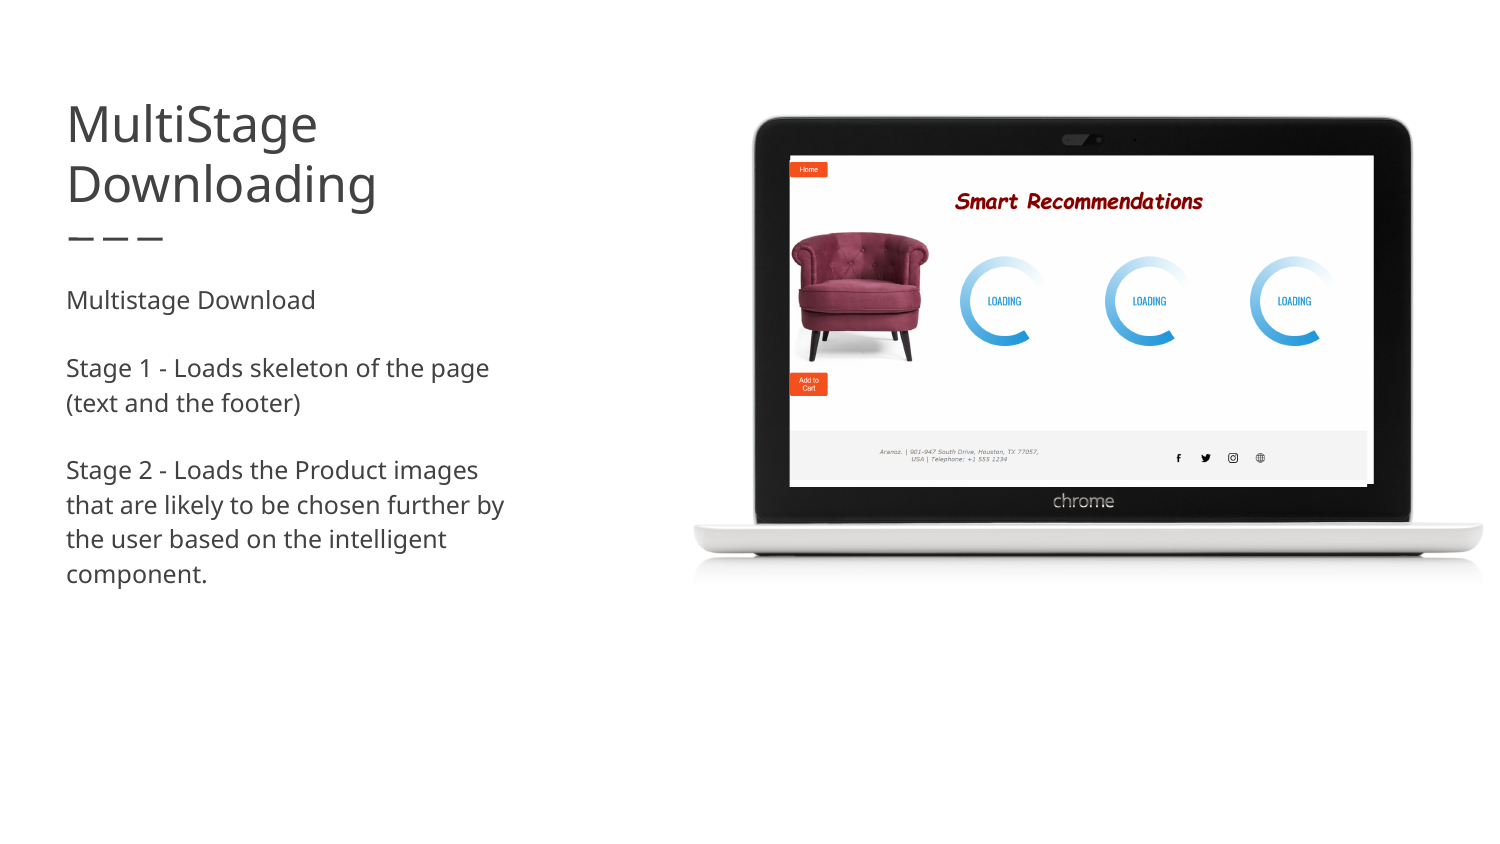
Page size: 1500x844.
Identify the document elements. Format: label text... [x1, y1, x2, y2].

picture [692, 114, 1484, 584]
title MultiStage Downloading [51, 103, 542, 228]
list Multistage Download Stage 1 - Loads skeleton of the page (text and the footer) Stage 2 - Loads the Product images that are likely to be chosen further by the user based on the intelligent component. [51, 265, 542, 750]
